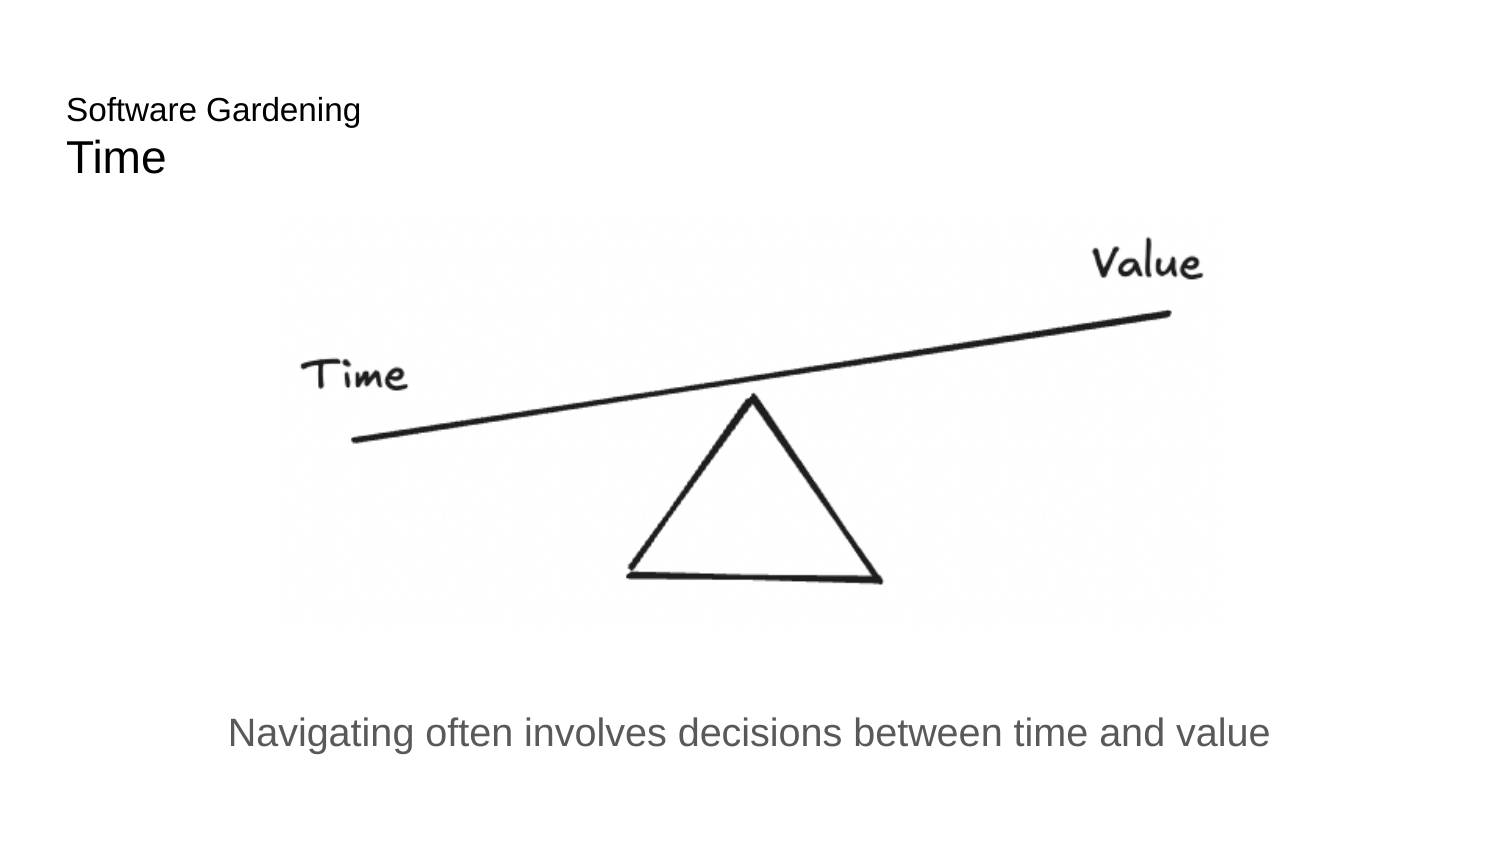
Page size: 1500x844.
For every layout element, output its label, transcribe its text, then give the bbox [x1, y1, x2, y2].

picture [278, 217, 1222, 627]
text_box Software Gardening Time [51, 72, 1449, 199]
list Navigating often involves decisions between time and value [84, 695, 1416, 759]
